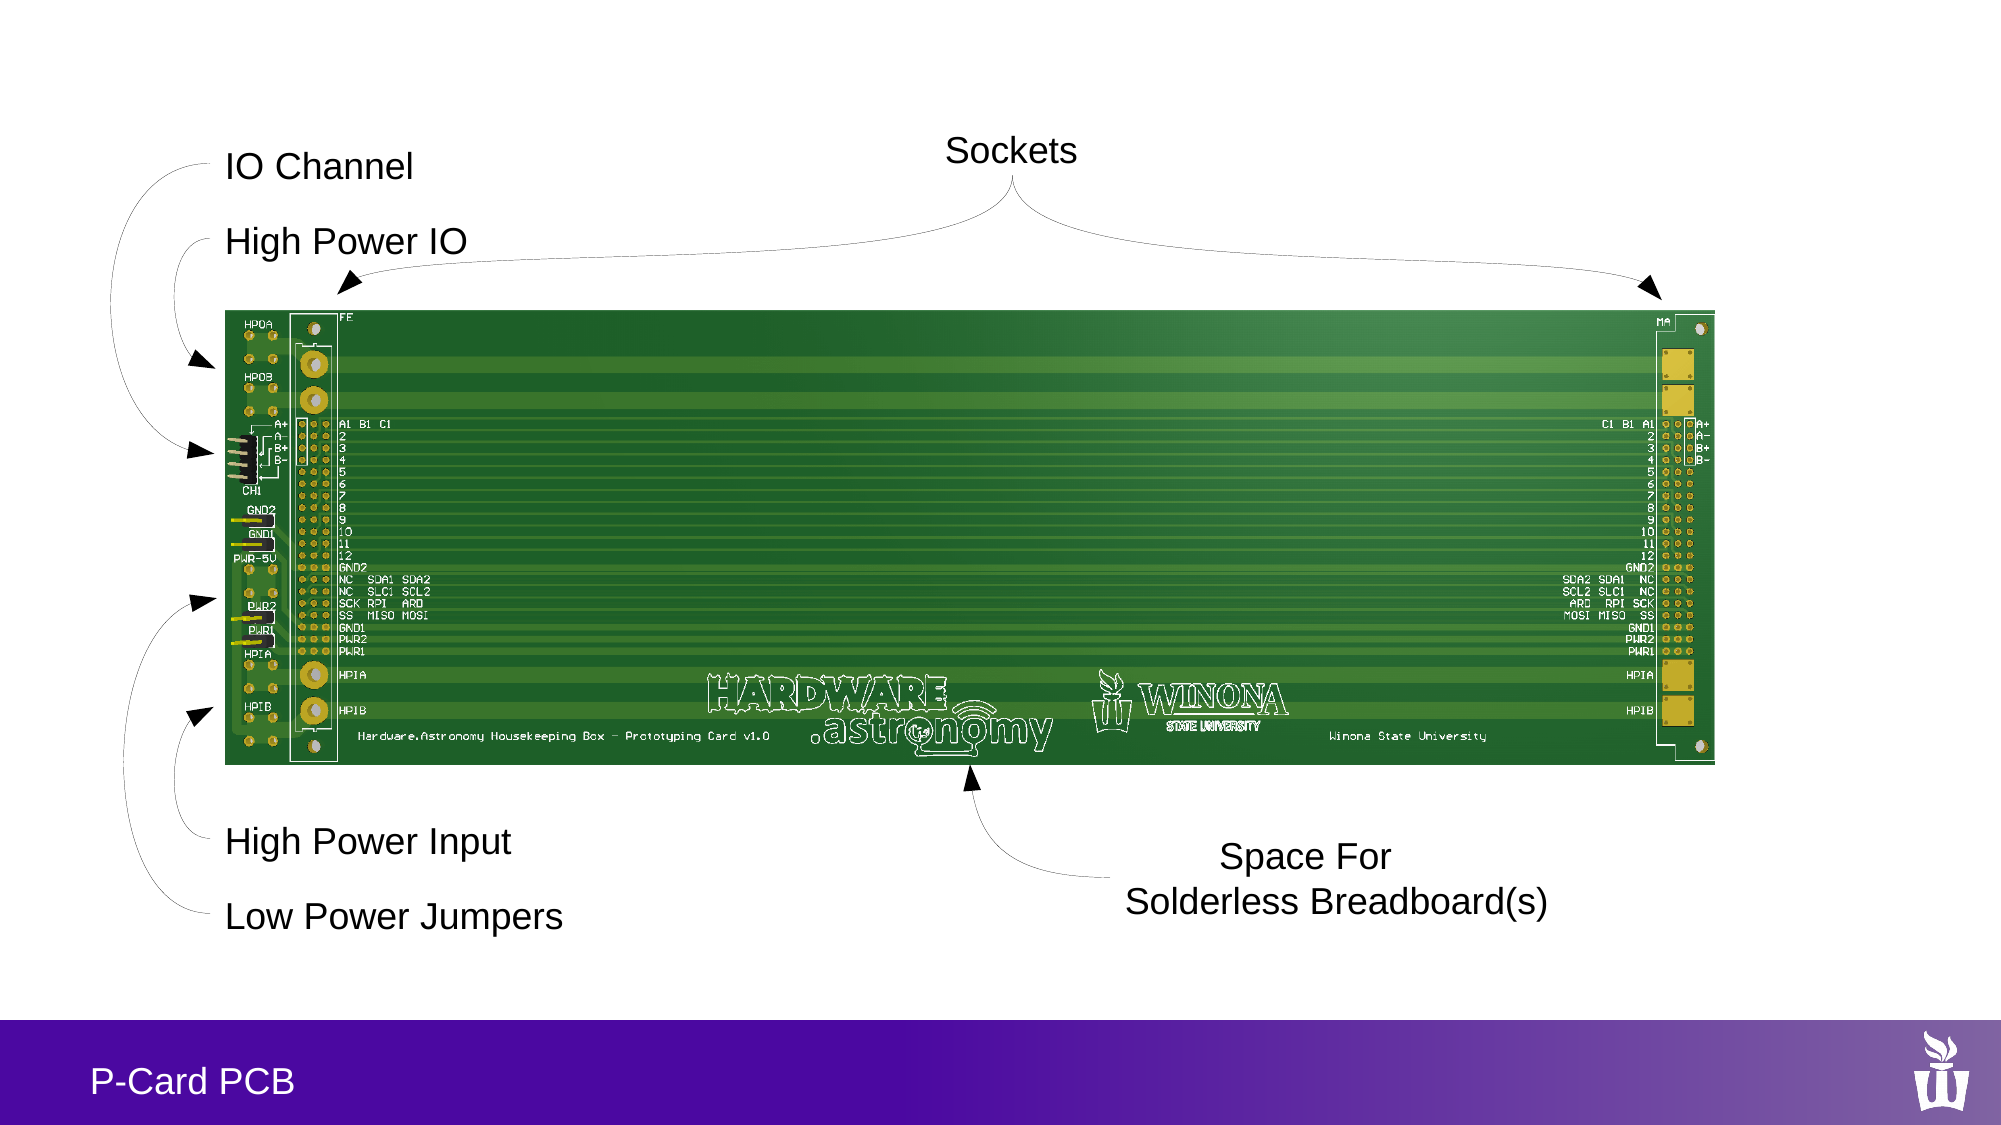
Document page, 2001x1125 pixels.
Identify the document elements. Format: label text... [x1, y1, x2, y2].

text_box P-Card PCB [74, 1049, 855, 1107]
text_box Space For Solderless Breadboard(s) [1109, 824, 1575, 930]
text_box Low Power Jumpers [210, 884, 585, 942]
text_box High Power IO [423, 257, 630, 267]
text_box High Power Input [209, 809, 630, 867]
text_box IO Channel [209, 134, 570, 192]
picture [225, 310, 1715, 765]
text_box High Power IO [209, 209, 630, 267]
text_box Sockets [929, 118, 1095, 176]
